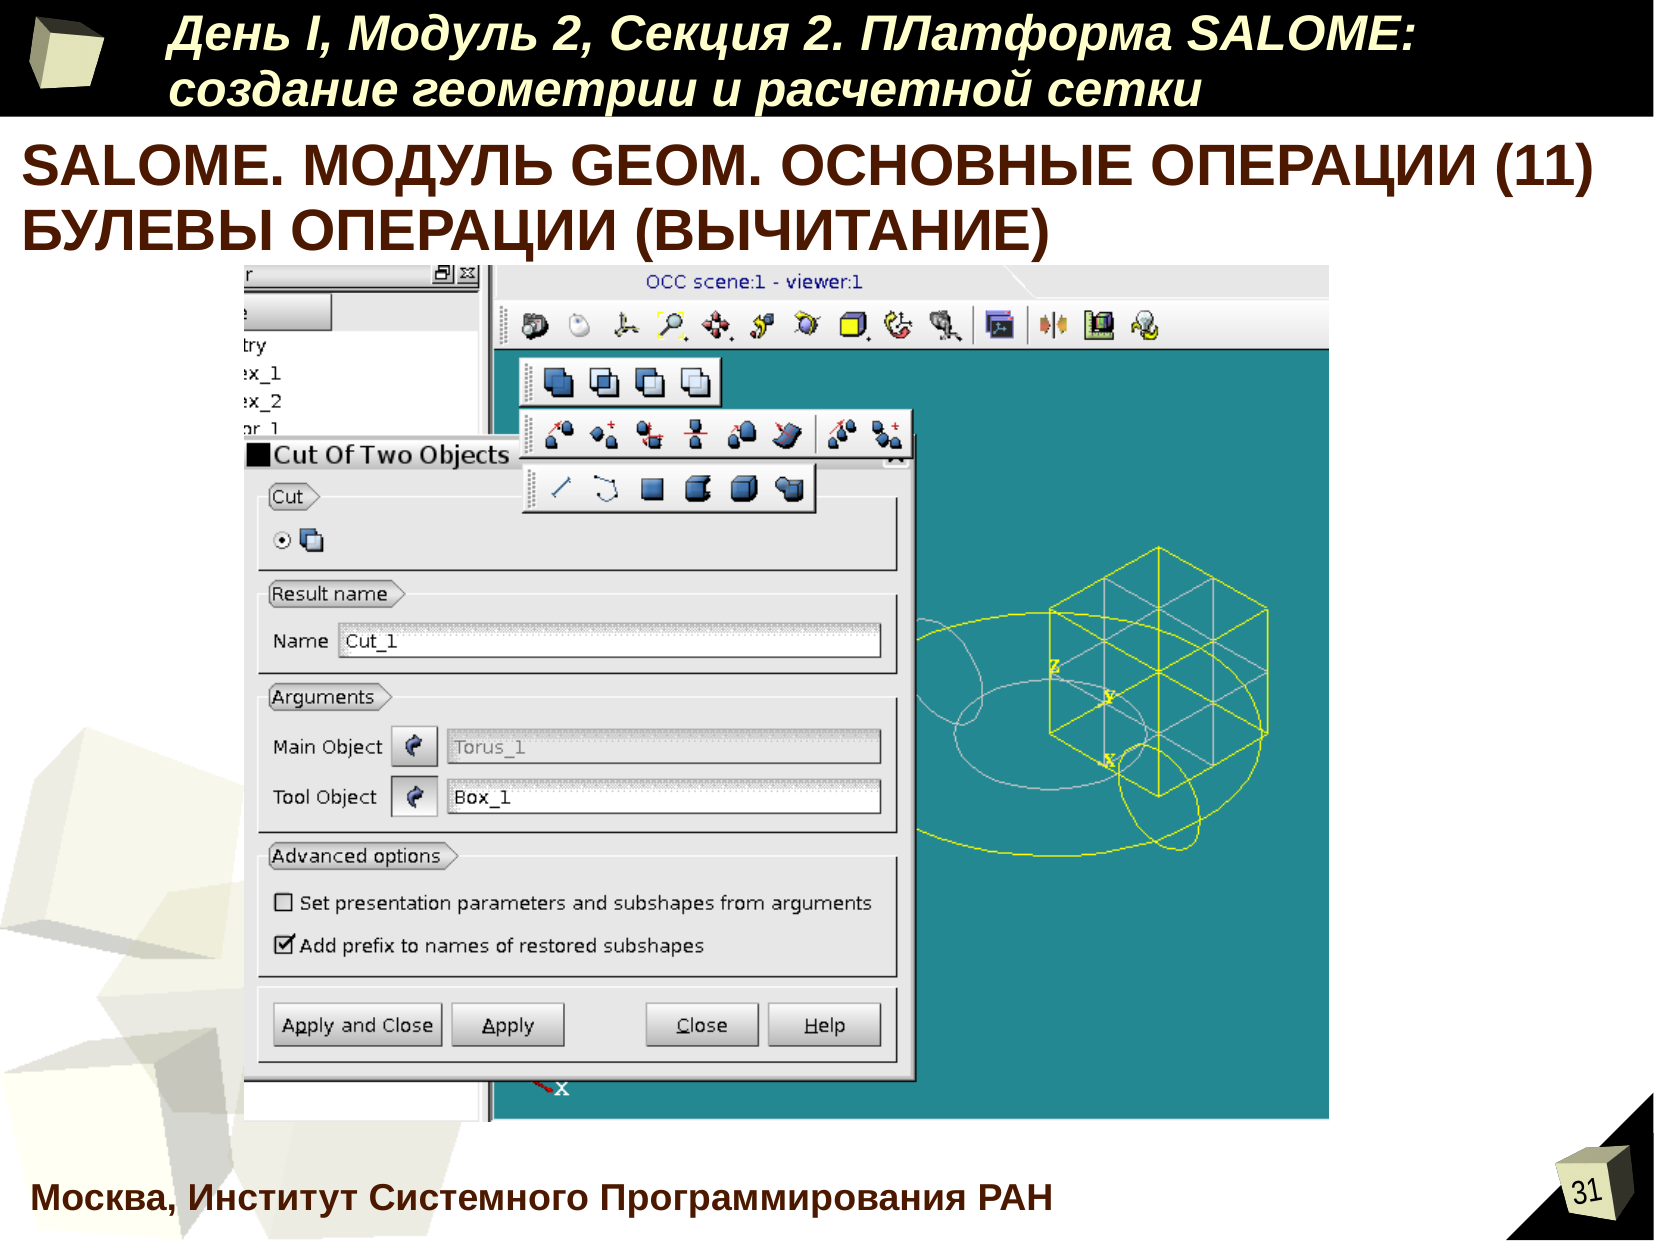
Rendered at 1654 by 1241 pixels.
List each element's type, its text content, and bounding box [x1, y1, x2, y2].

picture [0, 265, 1329, 1241]
text_box SALOME. МОДУЛЬ GEOM. ОСНОВНЫЕ ОПЕРАЦИИ (11) БУЛЕВЫ ОПЕРАЦИИ (ВЫЧИТАНИЕ) [6, 125, 1654, 270]
picture [464, 1193, 472, 1198]
